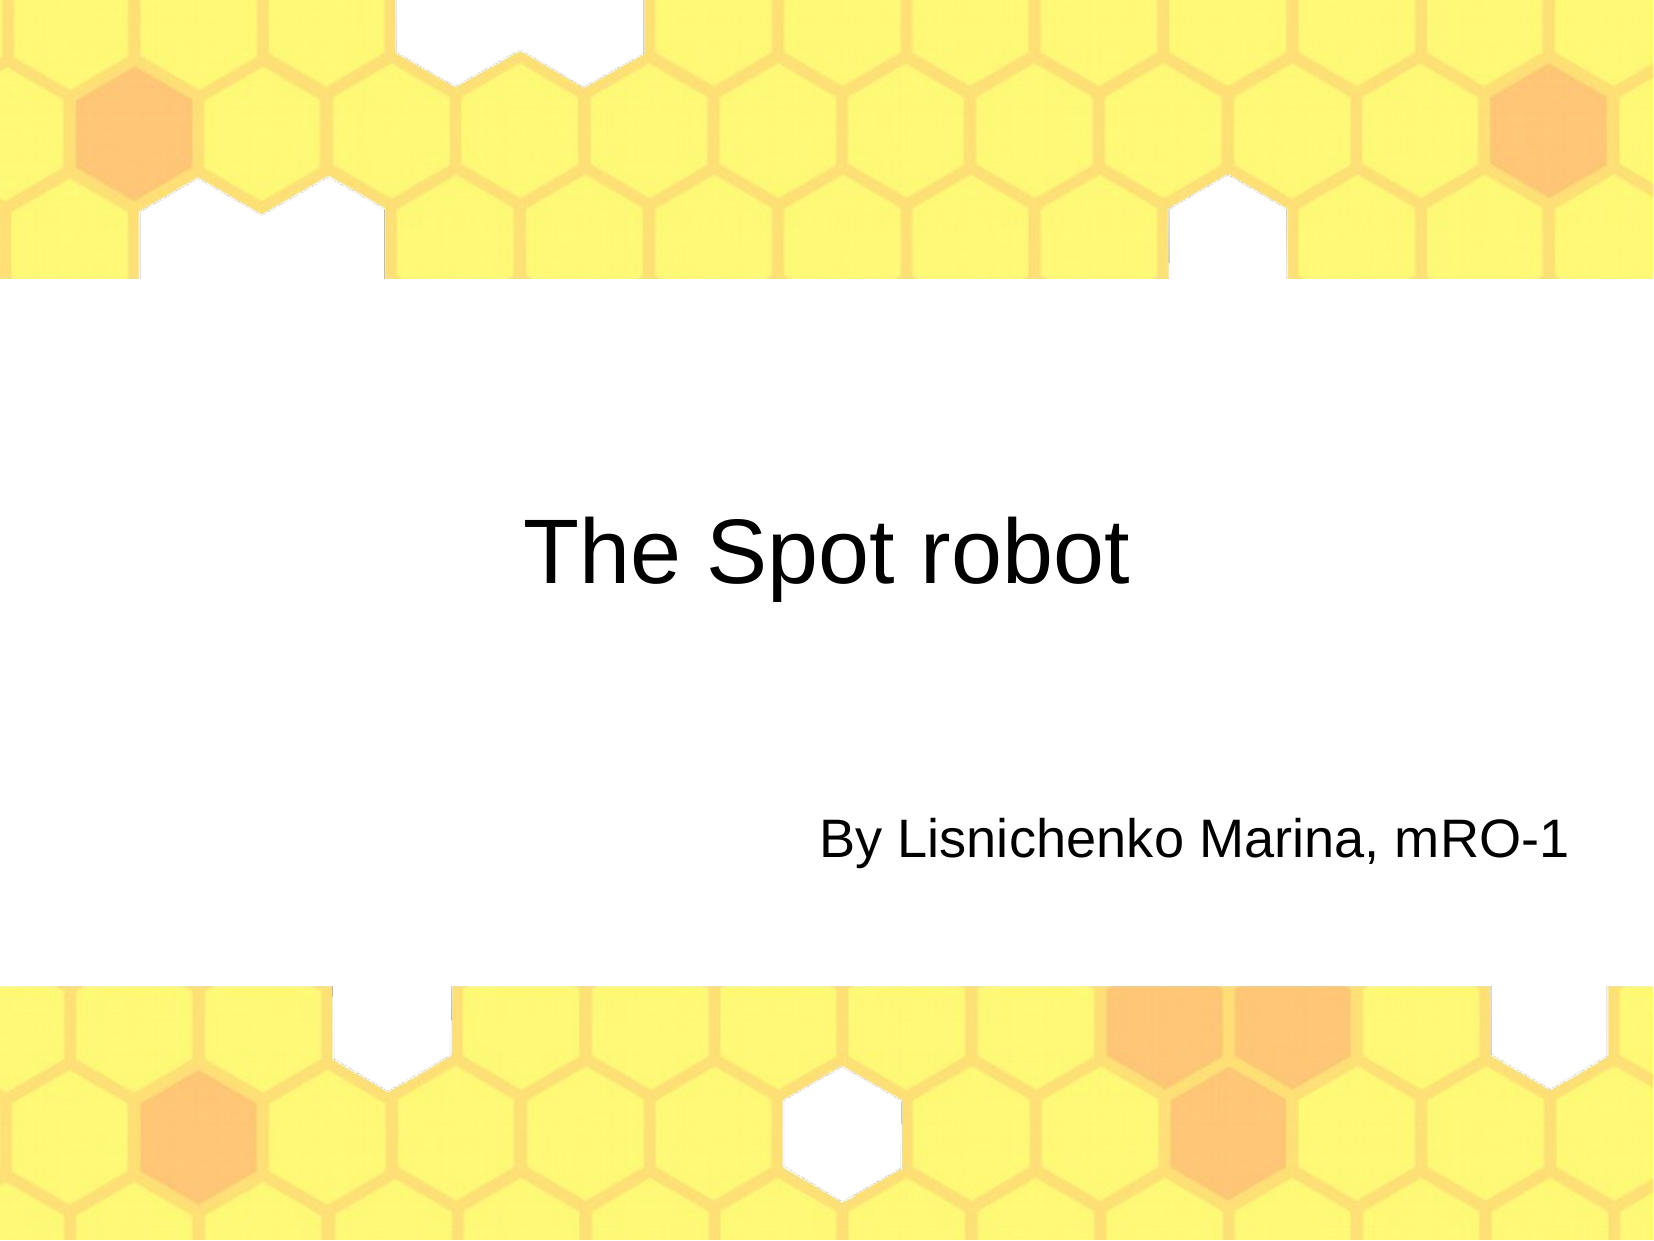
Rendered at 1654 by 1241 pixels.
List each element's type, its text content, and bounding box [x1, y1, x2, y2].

picture [0, 0, 1654, 279]
title The Spot robot [82, 418, 1571, 686]
subtitle By Lisnichenko Marina, mRO-1 [82, 744, 1571, 934]
picture [0, 986, 1654, 1240]
